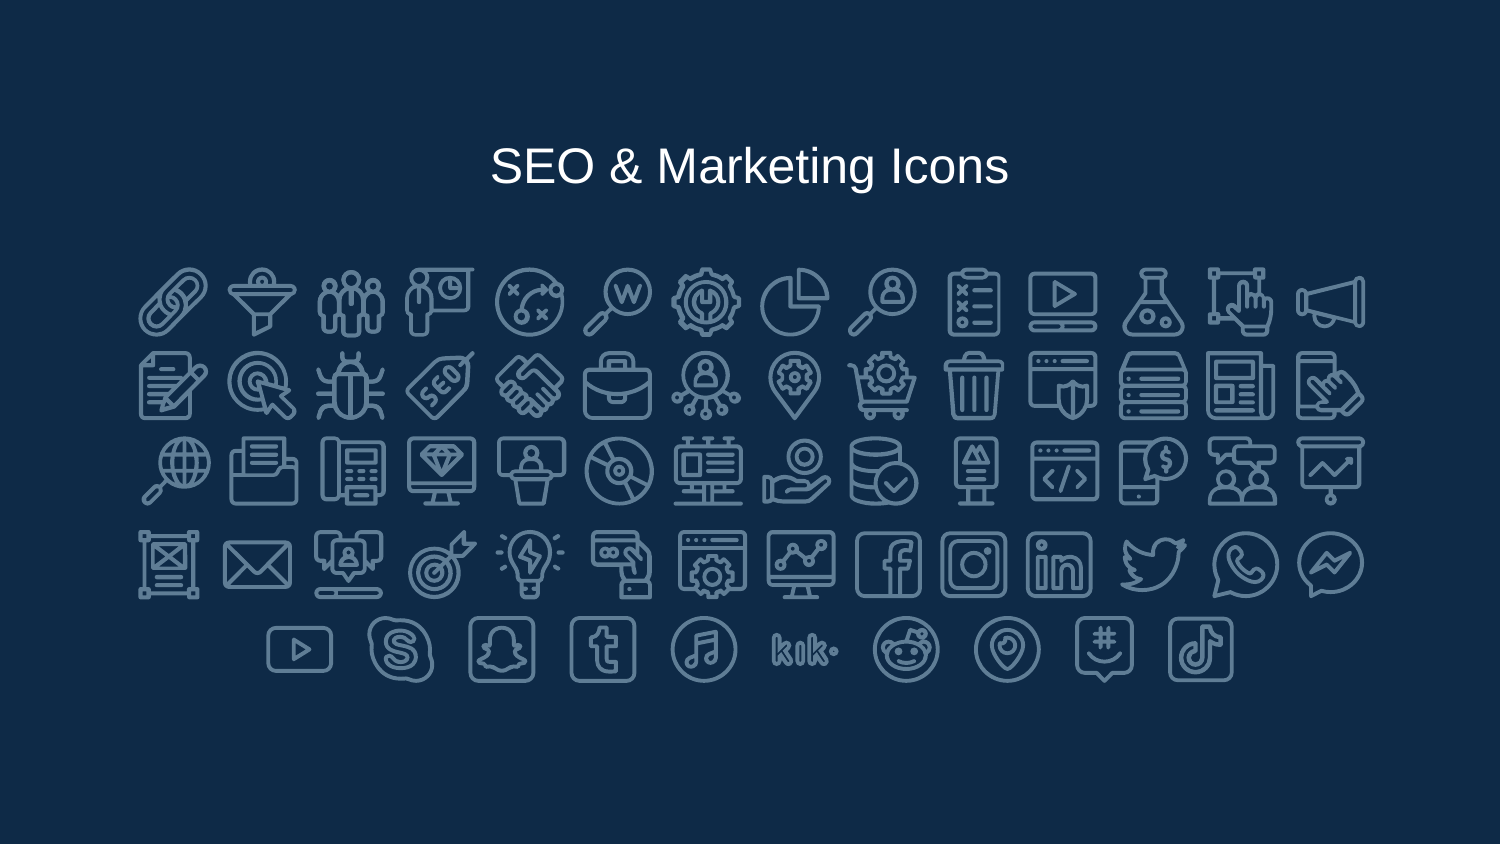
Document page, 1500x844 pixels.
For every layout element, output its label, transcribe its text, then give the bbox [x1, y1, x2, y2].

text_box [1122, 267, 1185, 337]
text_box [1028, 320, 1098, 333]
text_box [760, 275, 821, 337]
text_box [405, 351, 475, 421]
text_box [762, 474, 832, 504]
text_box [766, 530, 836, 600]
text_box [507, 529, 553, 600]
text_box [1168, 616, 1234, 683]
text_box [552, 564, 561, 571]
text_box [138, 351, 209, 421]
text_box [552, 534, 561, 541]
text_box [1207, 267, 1274, 337]
text_box [973, 616, 1041, 683]
text_box [828, 646, 839, 657]
text_box [367, 616, 435, 683]
text_box [316, 351, 385, 420]
text_box [407, 436, 477, 506]
text_box [320, 436, 386, 506]
text_box [138, 267, 208, 337]
text_box [582, 351, 652, 420]
text_box [1297, 531, 1365, 599]
text_box [314, 587, 383, 600]
text_box [590, 530, 652, 600]
text_box [872, 616, 940, 683]
text_box [1212, 531, 1280, 599]
text_box [673, 436, 743, 506]
text_box [266, 625, 334, 673]
text_box [771, 632, 794, 667]
text_box [1120, 537, 1187, 593]
text_box [222, 540, 292, 589]
text_box [497, 436, 567, 506]
text_box [670, 616, 738, 683]
text_box [1025, 531, 1093, 599]
text_box [943, 350, 1005, 421]
text_box [227, 350, 297, 421]
text_box [1118, 436, 1189, 506]
text_box [569, 616, 637, 683]
text_box [1296, 275, 1366, 329]
title SEO & Marketing Icons [171, 118, 1328, 198]
text_box [495, 267, 565, 337]
text_box [1118, 351, 1189, 421]
text_box [583, 267, 653, 337]
text_box [1296, 351, 1365, 421]
text_box [678, 530, 748, 600]
text_box [1028, 271, 1098, 317]
text_box [1207, 436, 1278, 506]
text_box [768, 350, 822, 421]
text_box [138, 530, 200, 600]
text_box [786, 438, 823, 476]
text_box [671, 350, 742, 421]
text_box [940, 531, 1008, 599]
text_box [795, 640, 806, 667]
text_box [1075, 616, 1134, 683]
text_box [229, 436, 299, 506]
text_box [405, 267, 475, 337]
text_box [1028, 350, 1098, 421]
text_box [141, 436, 211, 506]
text_box [1206, 351, 1276, 421]
text_box [408, 530, 477, 600]
text_box [1296, 436, 1366, 506]
text_box [953, 436, 999, 506]
text_box [796, 267, 830, 301]
text_box [671, 267, 742, 337]
text_box [847, 350, 917, 421]
text_box [499, 564, 508, 571]
text_box [495, 550, 504, 555]
text_box [499, 534, 508, 541]
text_box [807, 632, 829, 667]
text_box [317, 270, 385, 338]
text_box [947, 267, 1001, 337]
text_box [849, 436, 919, 506]
text_box [314, 530, 384, 583]
text_box [1030, 440, 1100, 502]
text_box [227, 267, 297, 337]
text_box [584, 436, 654, 506]
text_box [847, 267, 917, 337]
text_box [468, 616, 536, 683]
text_box [556, 550, 565, 555]
text_box [495, 353, 565, 418]
text_box [855, 531, 922, 599]
